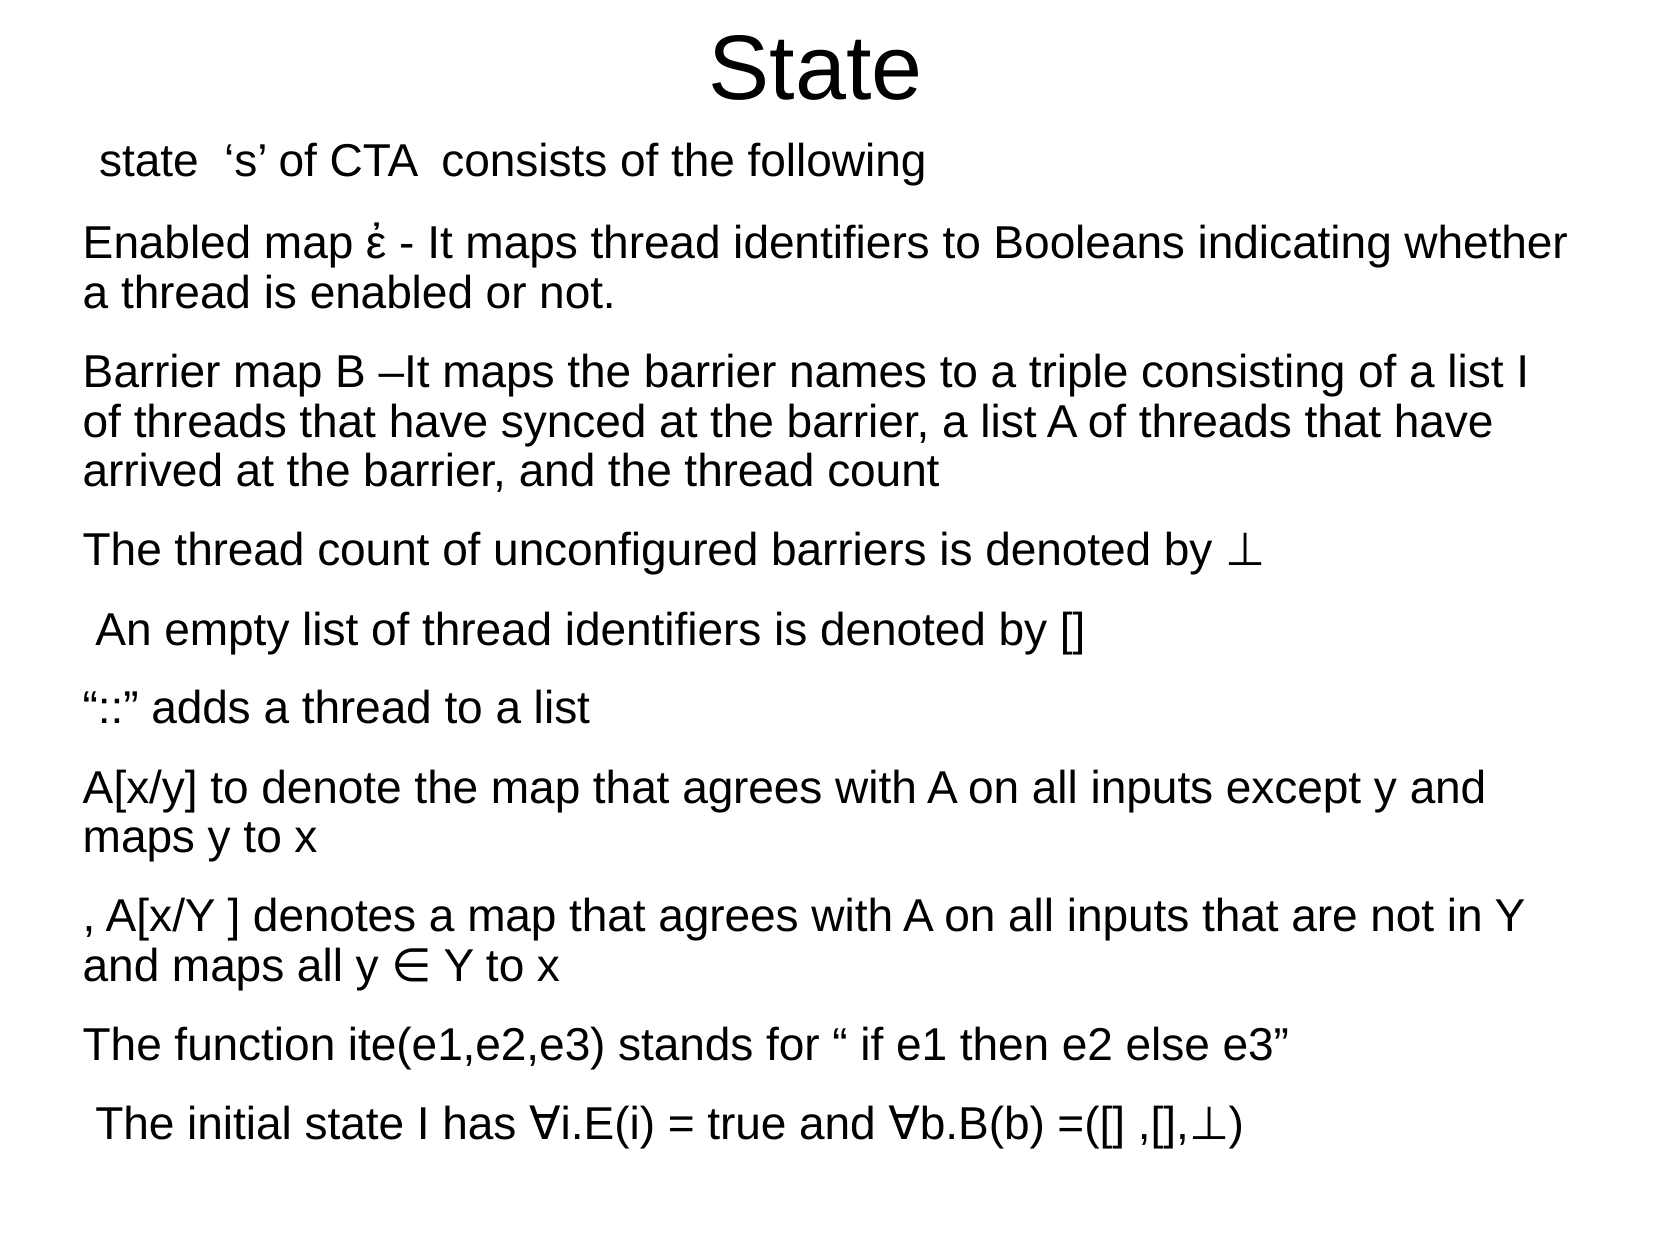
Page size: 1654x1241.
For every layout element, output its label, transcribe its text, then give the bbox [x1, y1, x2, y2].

title State [71, 0, 1560, 126]
list state ‘s’ of CTA consists of the following Enabled map ἐ - It maps thread identifiers to Booleans indicating whether a thread is enabled or not. Barrier map B –It maps the barrier names to a triple consisting of a list I of threads that have synced at the barrier, a list A of threads that have arrived at the barrier, and the thread count The thread count of unconﬁgured barriers is denoted by ⊥ An empty list of thread identiﬁers is denoted by [] “::” adds a thread to a list A[x/y] to denote the map that agrees with A on all inputs except y and maps y to x , A[x/Y ] denotes a map that agrees with A on all inputs that are not in Y and maps all y ∈ Y to x The function ite(e1,e2,e3) stands for “ if e1 then e2 else e3” The initial state I has ∀i.E(i) = true and ∀b.B(b) =([] ,[],⊥) [82, 125, 1571, 1220]
